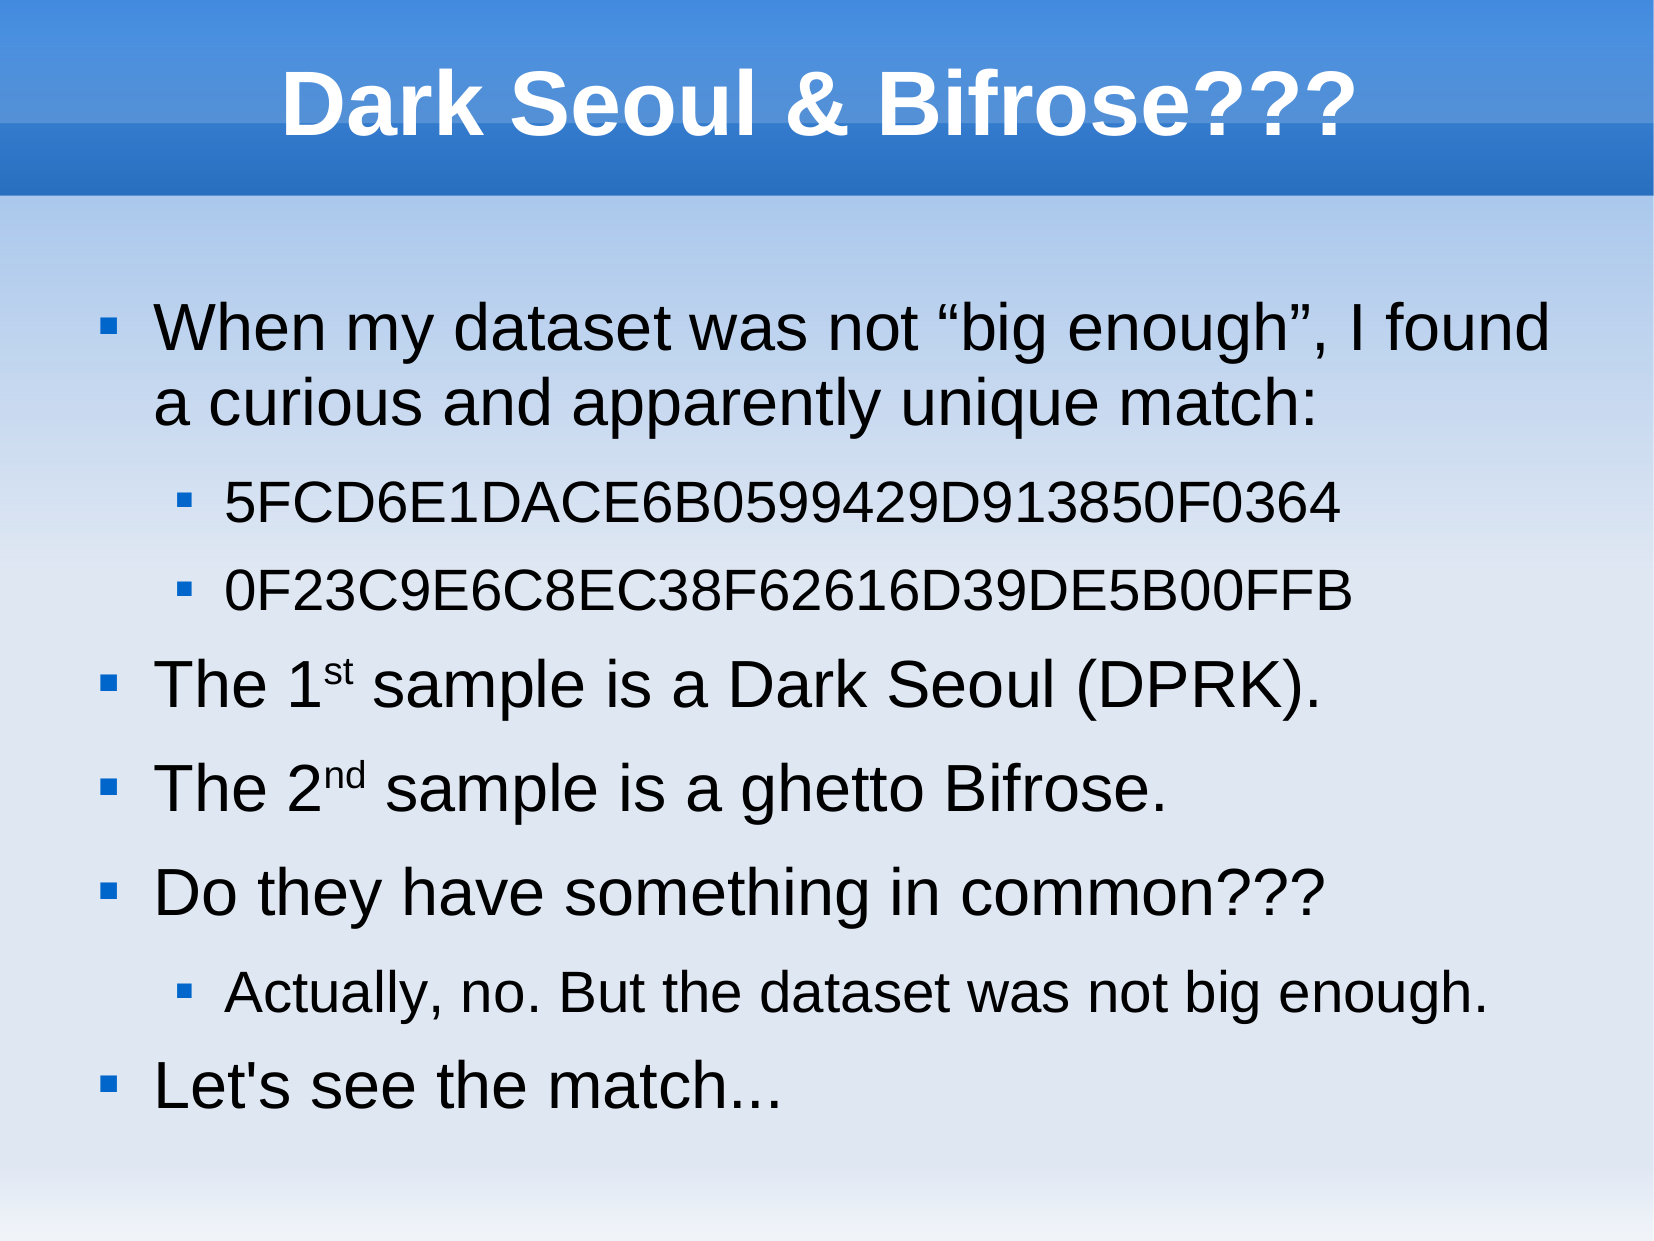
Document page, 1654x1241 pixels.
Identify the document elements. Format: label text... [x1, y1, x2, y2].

picture [0, 0, 1654, 1241]
title Dark Seoul & Bifrose??? [76, 0, 1565, 208]
list When my dataset was not “big enough”, I found a curious and apparently unique match: 5FCD6E1DACE6B0599429D913850F0364 0F23C9E6C8EC38F62616D39DE5B00FFB The 1st sample is a Dark Seoul (DPRK). The 2nd sample is a ghetto Bifrose. Do they have something in common??? Actually, no. But the dataset was not big enough. Let's see the match... [82, 290, 1571, 1129]
